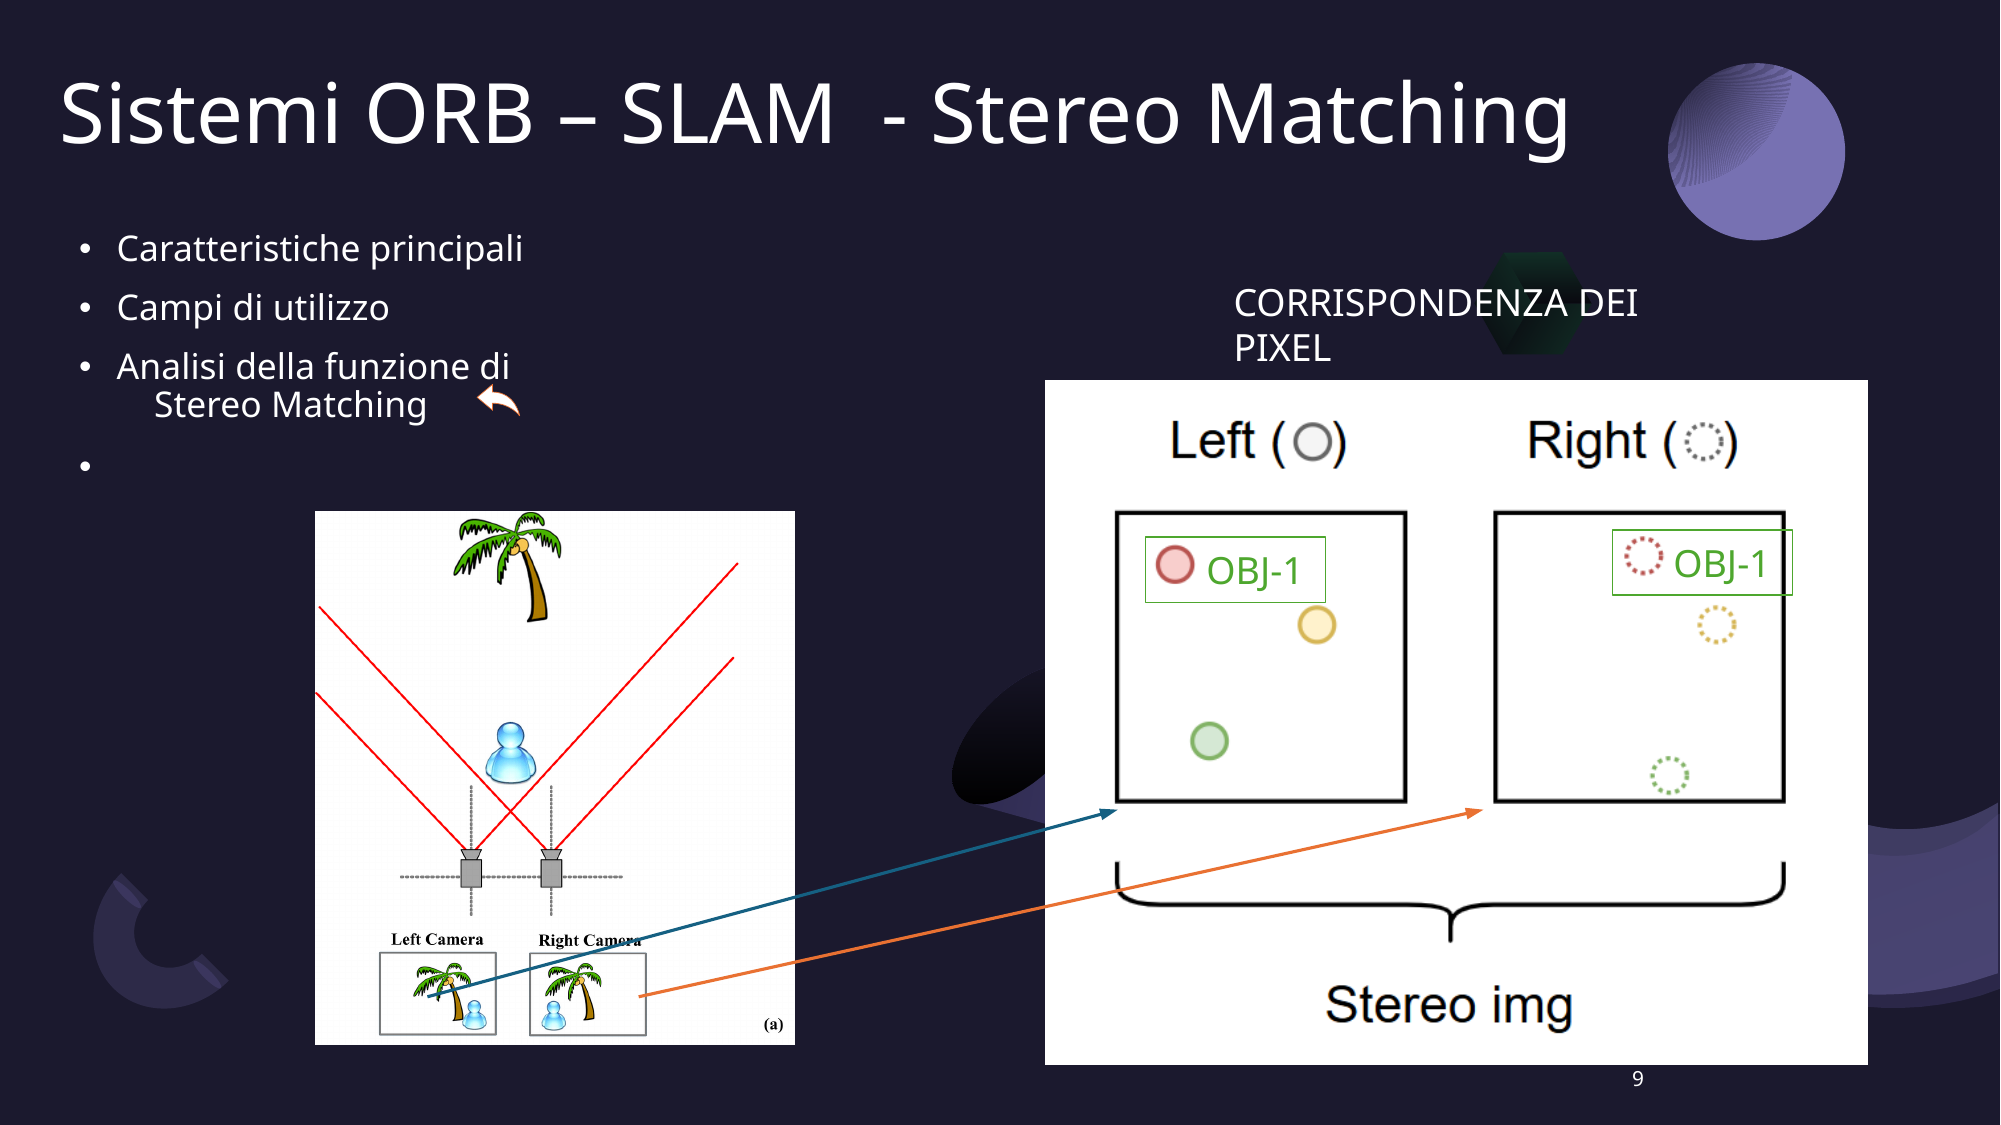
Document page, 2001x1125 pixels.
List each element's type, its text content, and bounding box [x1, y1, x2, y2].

text_box OBJ-1 [1146, 537, 1326, 602]
picture [472, 374, 525, 426]
text_box [1632, 1067, 1910, 1093]
picture [315, 511, 795, 1045]
text_box OBJ-1 [1613, 530, 1793, 595]
text_box CORRISPONDENZA DEI PIXEL [1218, 271, 1749, 332]
text_box Caratteristiche principali Campi di utilizzo Analisi della funzione di Stereo Matching [79, 230, 544, 479]
picture [1045, 380, 1868, 1065]
text_box Sistemi ORB – SLAM - Stereo Matching [59, 60, 1632, 174]
